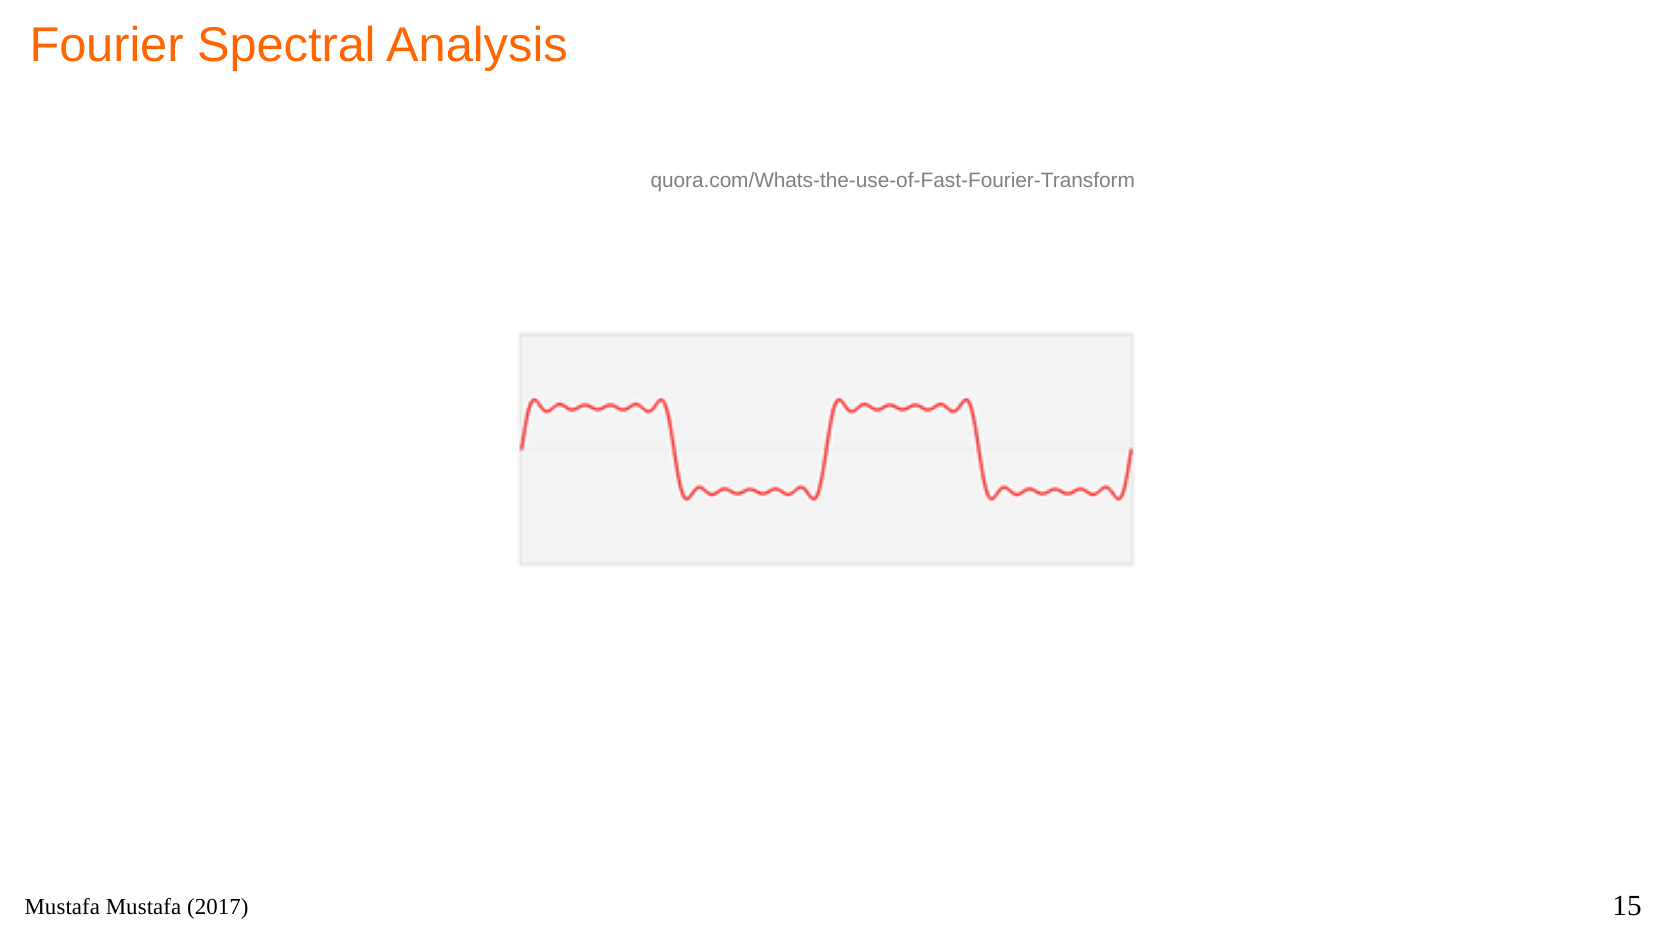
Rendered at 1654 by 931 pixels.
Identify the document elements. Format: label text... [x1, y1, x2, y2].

text_box quora.com/Whats-the-use-of-Fast-Fourier-Transform [635, 161, 1152, 200]
title Fourier Spectral Analysis [29, 15, 1621, 74]
picture [496, 185, 1158, 715]
